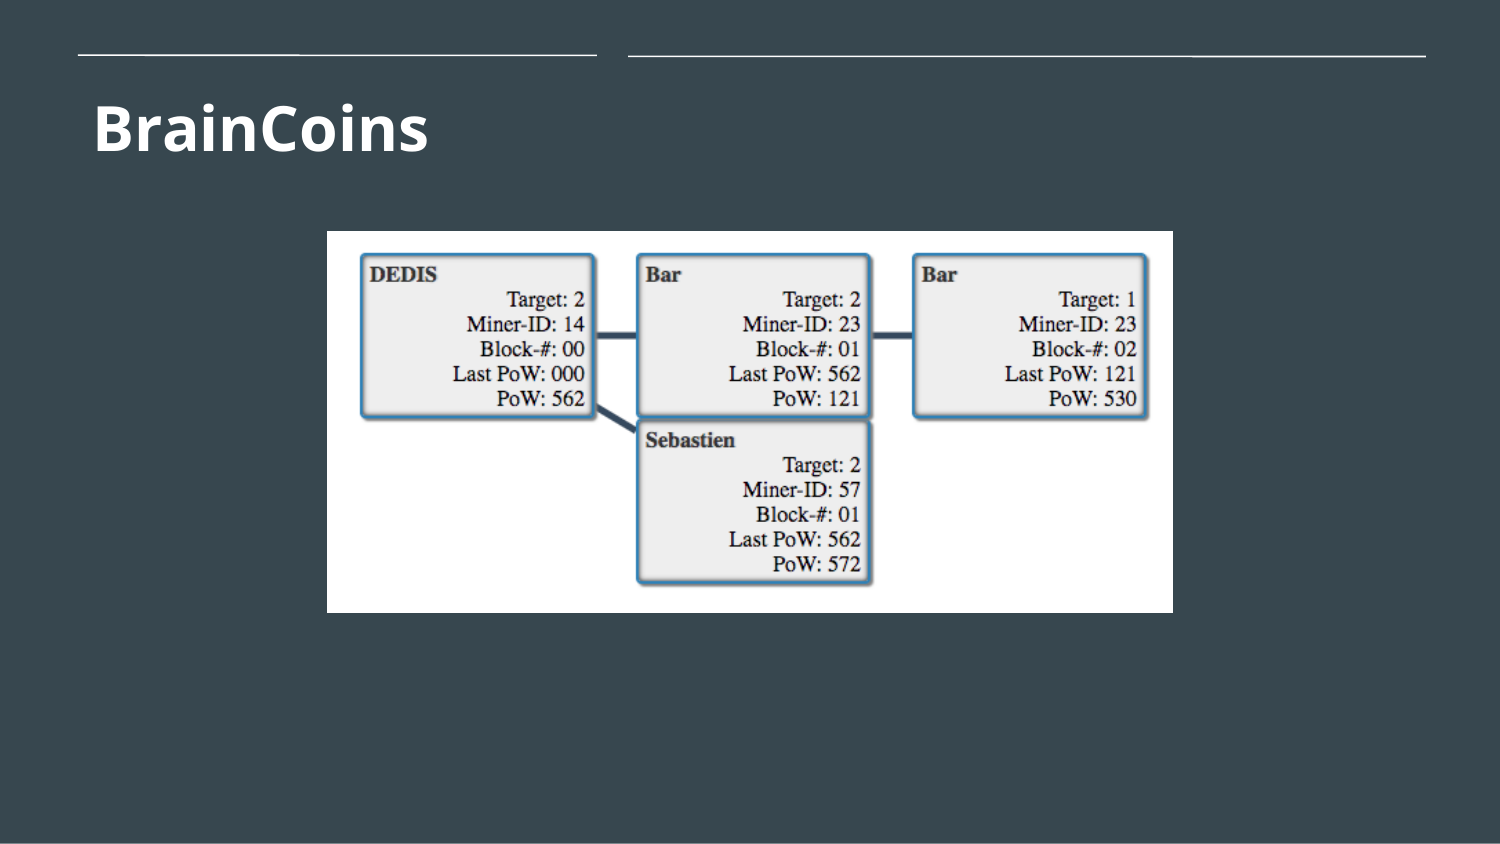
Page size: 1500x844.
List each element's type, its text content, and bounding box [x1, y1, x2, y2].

title BrainCoins [77, 73, 597, 413]
picture [327, 231, 1173, 613]
